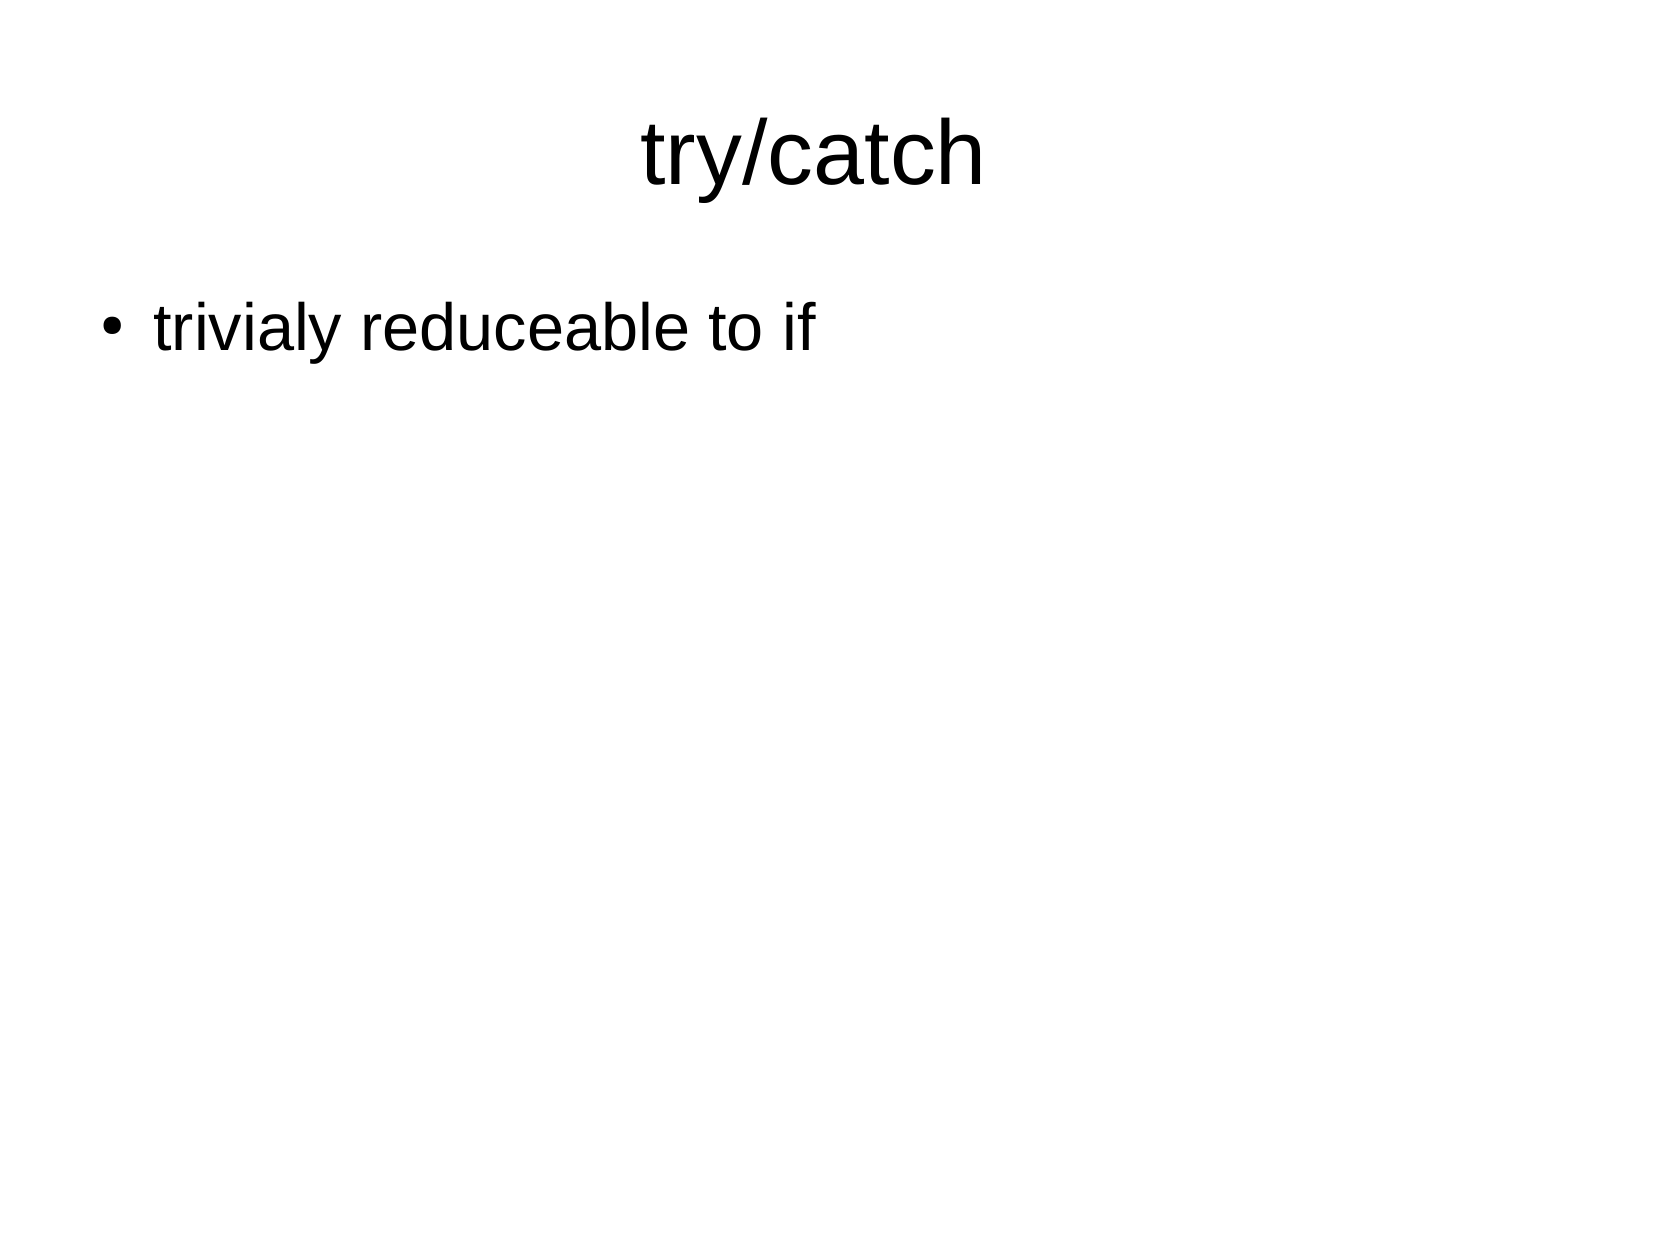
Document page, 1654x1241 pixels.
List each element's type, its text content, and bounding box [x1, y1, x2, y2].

list trivialy reduceable to if [82, 290, 1571, 1010]
title try/catch [82, 49, 1571, 257]
